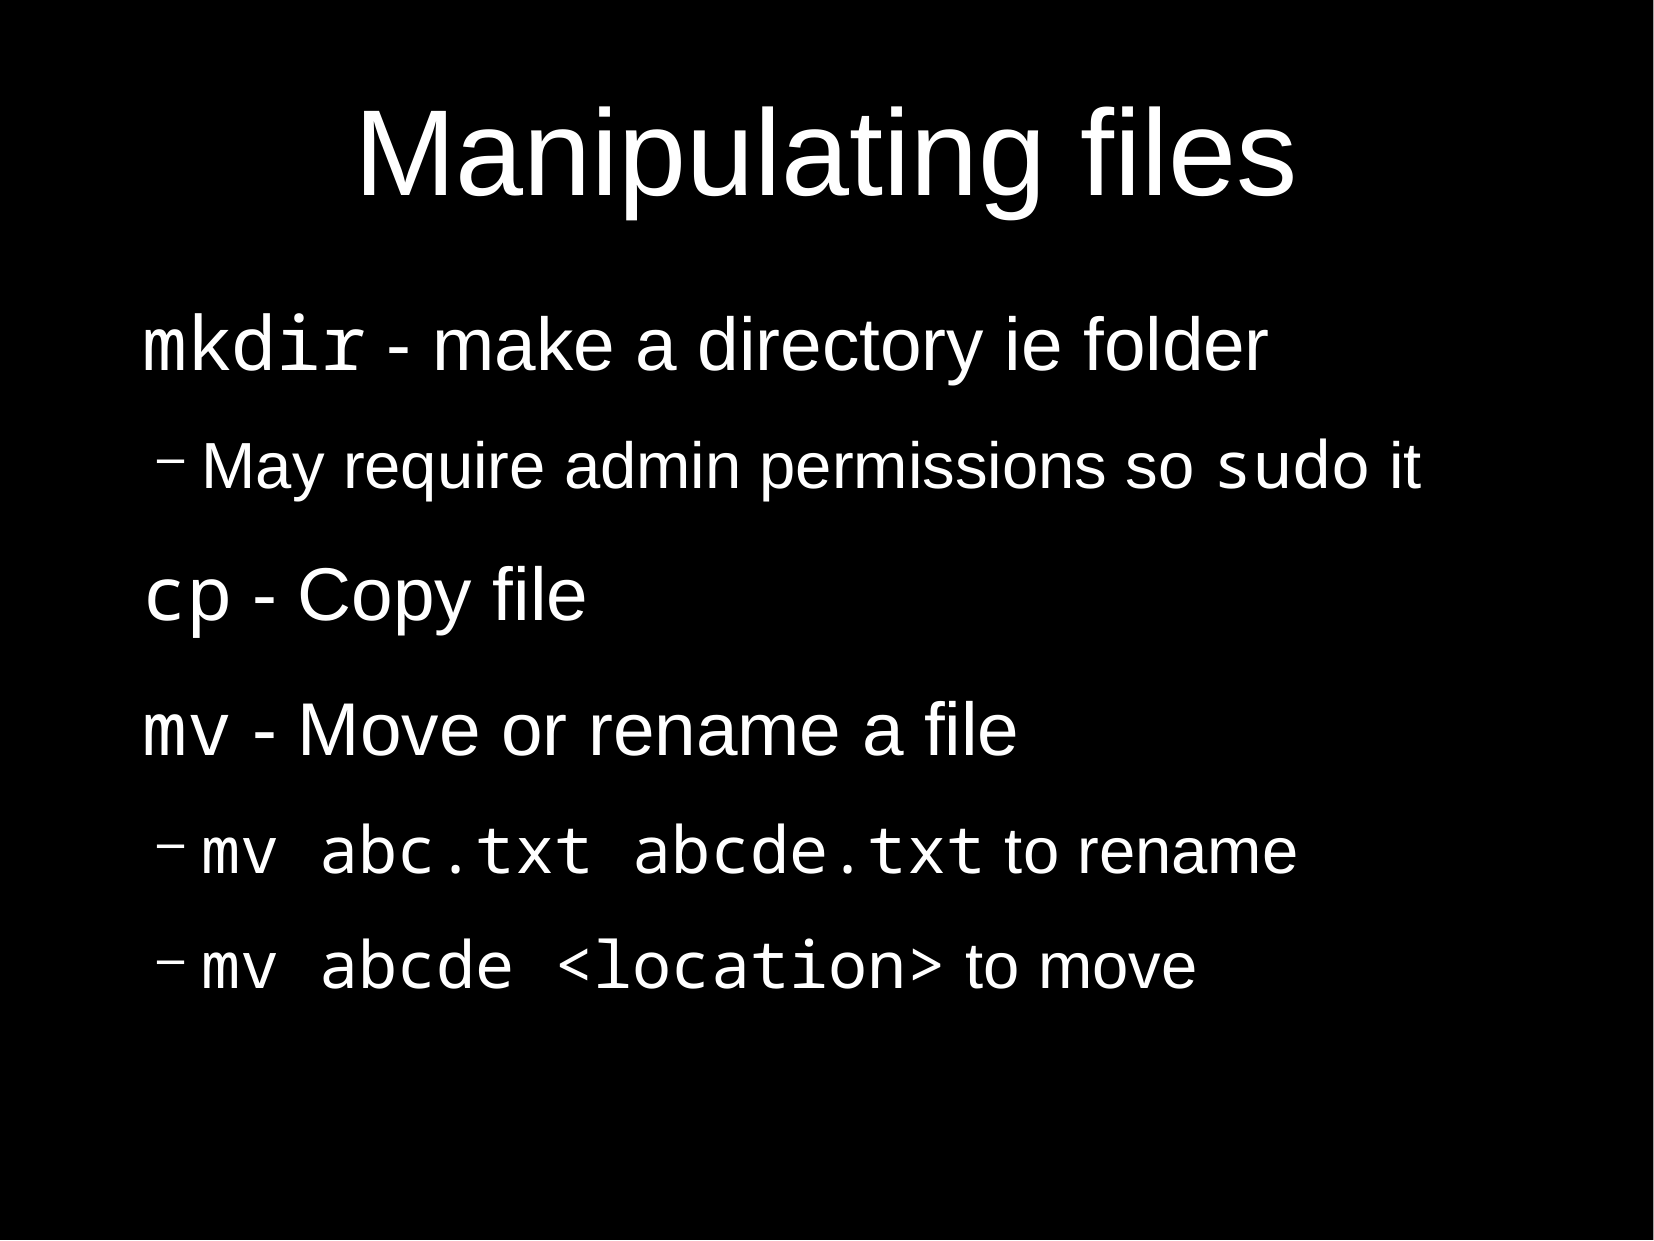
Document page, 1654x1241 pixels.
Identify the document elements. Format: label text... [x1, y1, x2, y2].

list mkdir - make a directory ie folder May require admin permissions so sudo it cp - Copy file mv - Move or rename a file mv abc.txt abcde.txt to rename mv abcde <location> to move [82, 290, 1571, 1010]
title Manipulating files [82, 49, 1571, 257]
